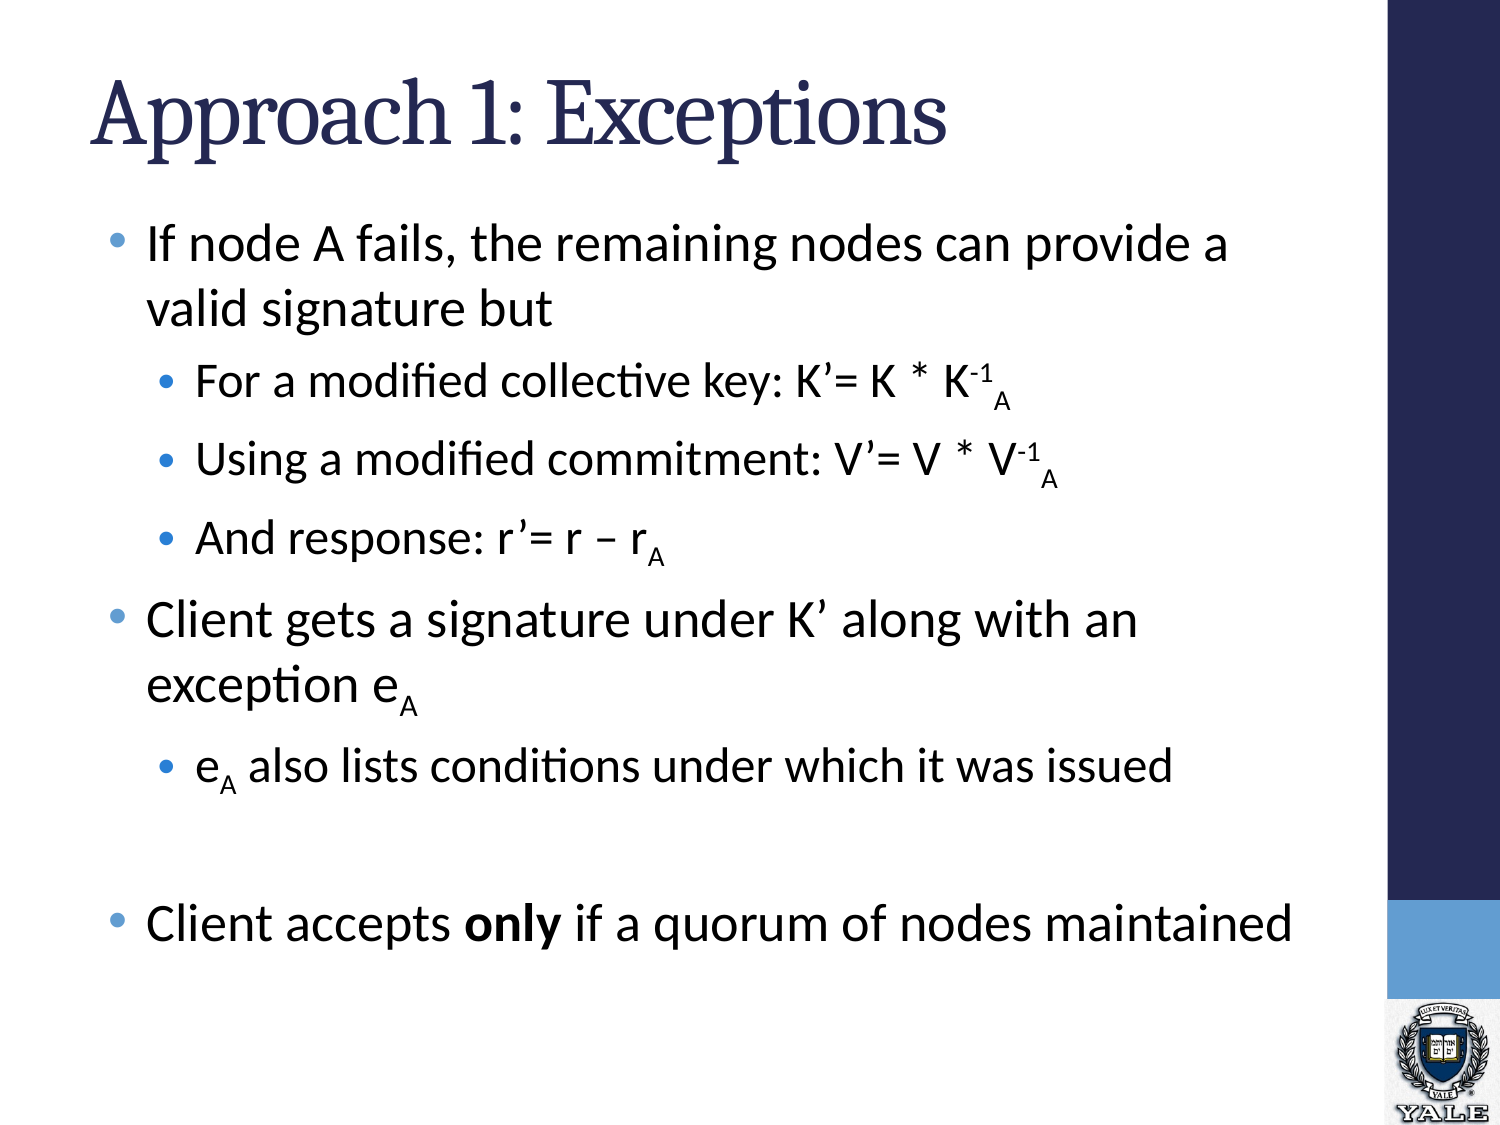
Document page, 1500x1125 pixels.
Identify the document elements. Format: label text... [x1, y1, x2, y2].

list If node A fails, the remaining nodes can provide a valid signature but For a modified collective key: K’= K * K-1A Using a modified commitment: V’= V * V-1A And response: r’= r – rA Client gets a signature under K’ along with an exception eA eA also lists conditions under which it was issued Client accepts only if a quorum of nodes maintained [75, 200, 1325, 1063]
title Approach 1: Exceptions [75, 12, 1325, 200]
picture [1384, 999, 1500, 1125]
